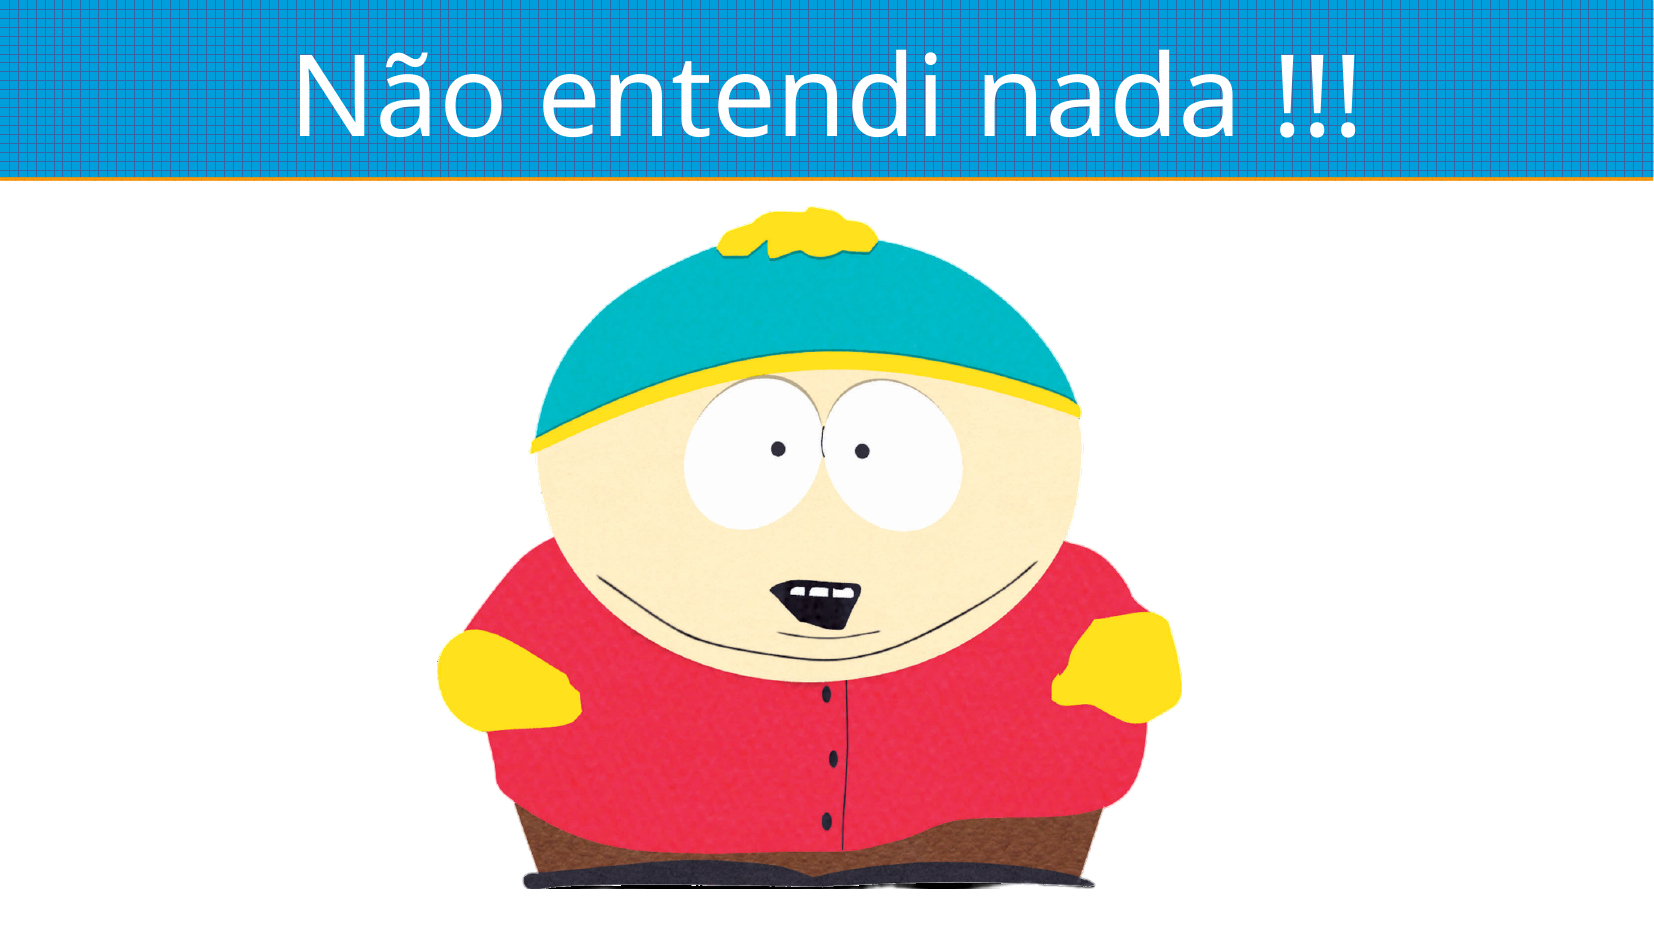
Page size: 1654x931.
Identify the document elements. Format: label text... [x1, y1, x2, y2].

picture [437, 206, 1182, 889]
title Não entendi nada !!! [82, 14, 1571, 171]
